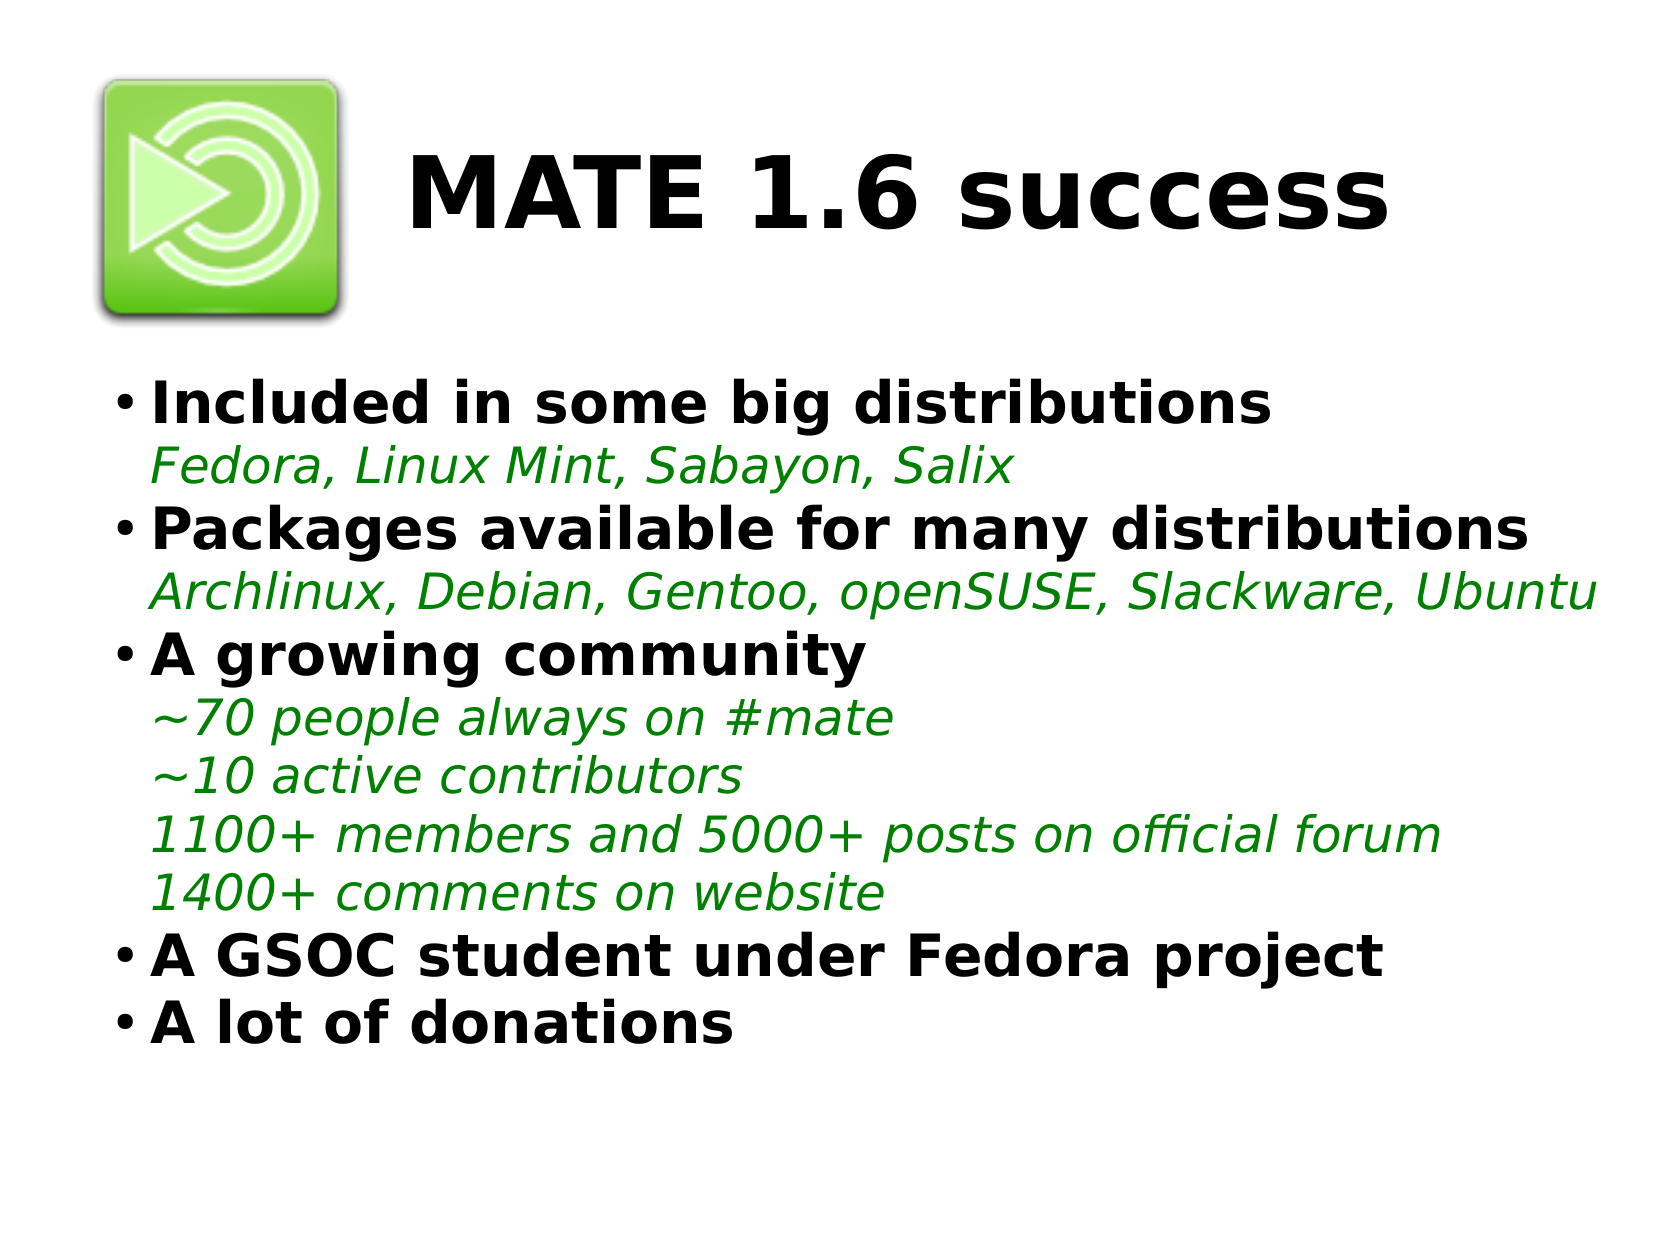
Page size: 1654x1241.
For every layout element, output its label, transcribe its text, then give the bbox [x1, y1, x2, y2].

text_box Included in some big distributions Fedora, Linux Mint, Sabayon, Salix Packages available for many distributions Archlinux, Debian, Gentoo, openSUSE, Slackware, Ubuntu A growing community ~70 people always on #mate ~10 active contributors 1100+ members and 5000+ posts on official forum 1400+ comments on website A GSOC student under Fedora project A lot of donations [100, 362, 1613, 1065]
picture [88, 64, 355, 331]
text_box MATE 1.6 success [389, 128, 1465, 260]
